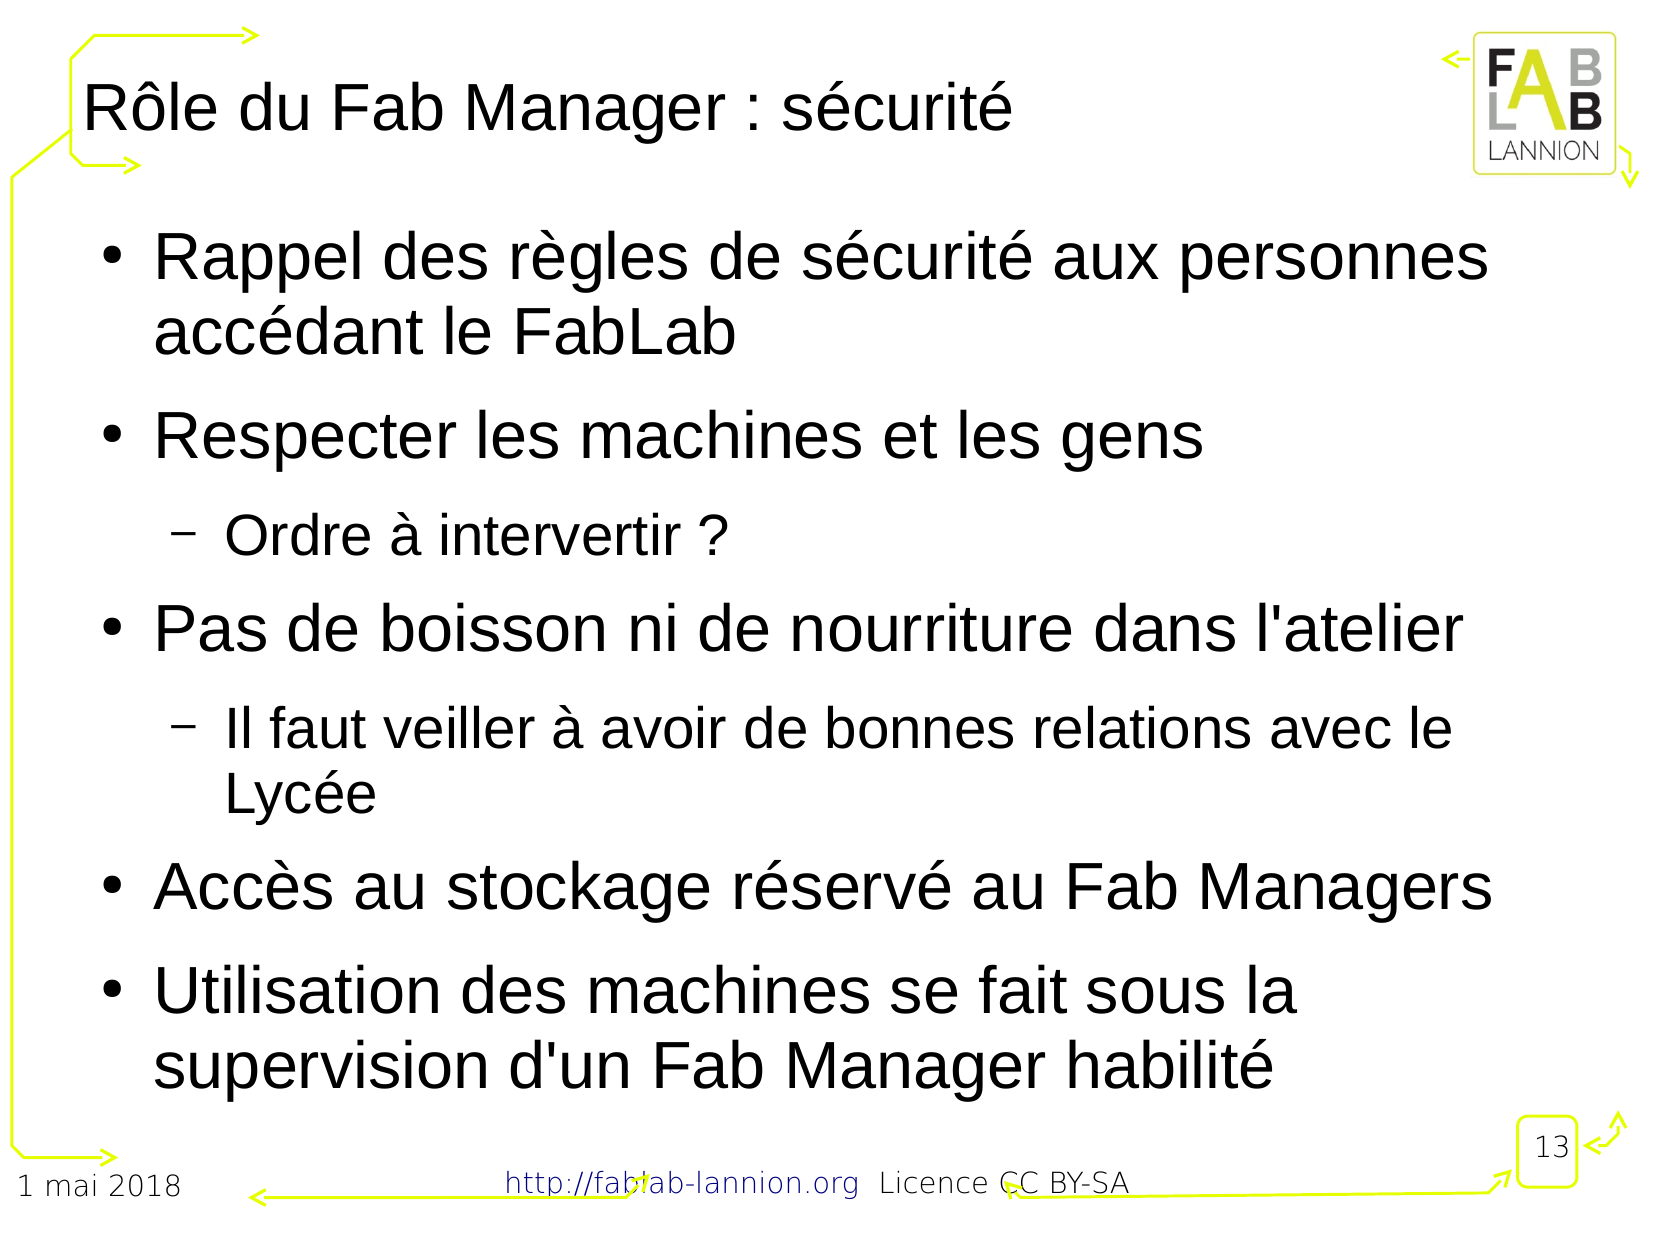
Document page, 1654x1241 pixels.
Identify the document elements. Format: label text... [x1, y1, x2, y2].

list Rappel des règles de sécurité aux personnes accédant le FabLab Respecter les machines et les gens Ordre à intervertir ? Pas de boisson ni de nourriture dans l'atelier Il faut veiller à avoir de bonnes relations avec le Lycée Accès au stockage réservé au Fab Managers Utilisation des machines se fait sous la supervision d'un Fab Manager habilité [82, 219, 1571, 1111]
title Rôle du Fab Manager : sécurité [82, 49, 1441, 166]
picture [1470, 29, 1619, 178]
